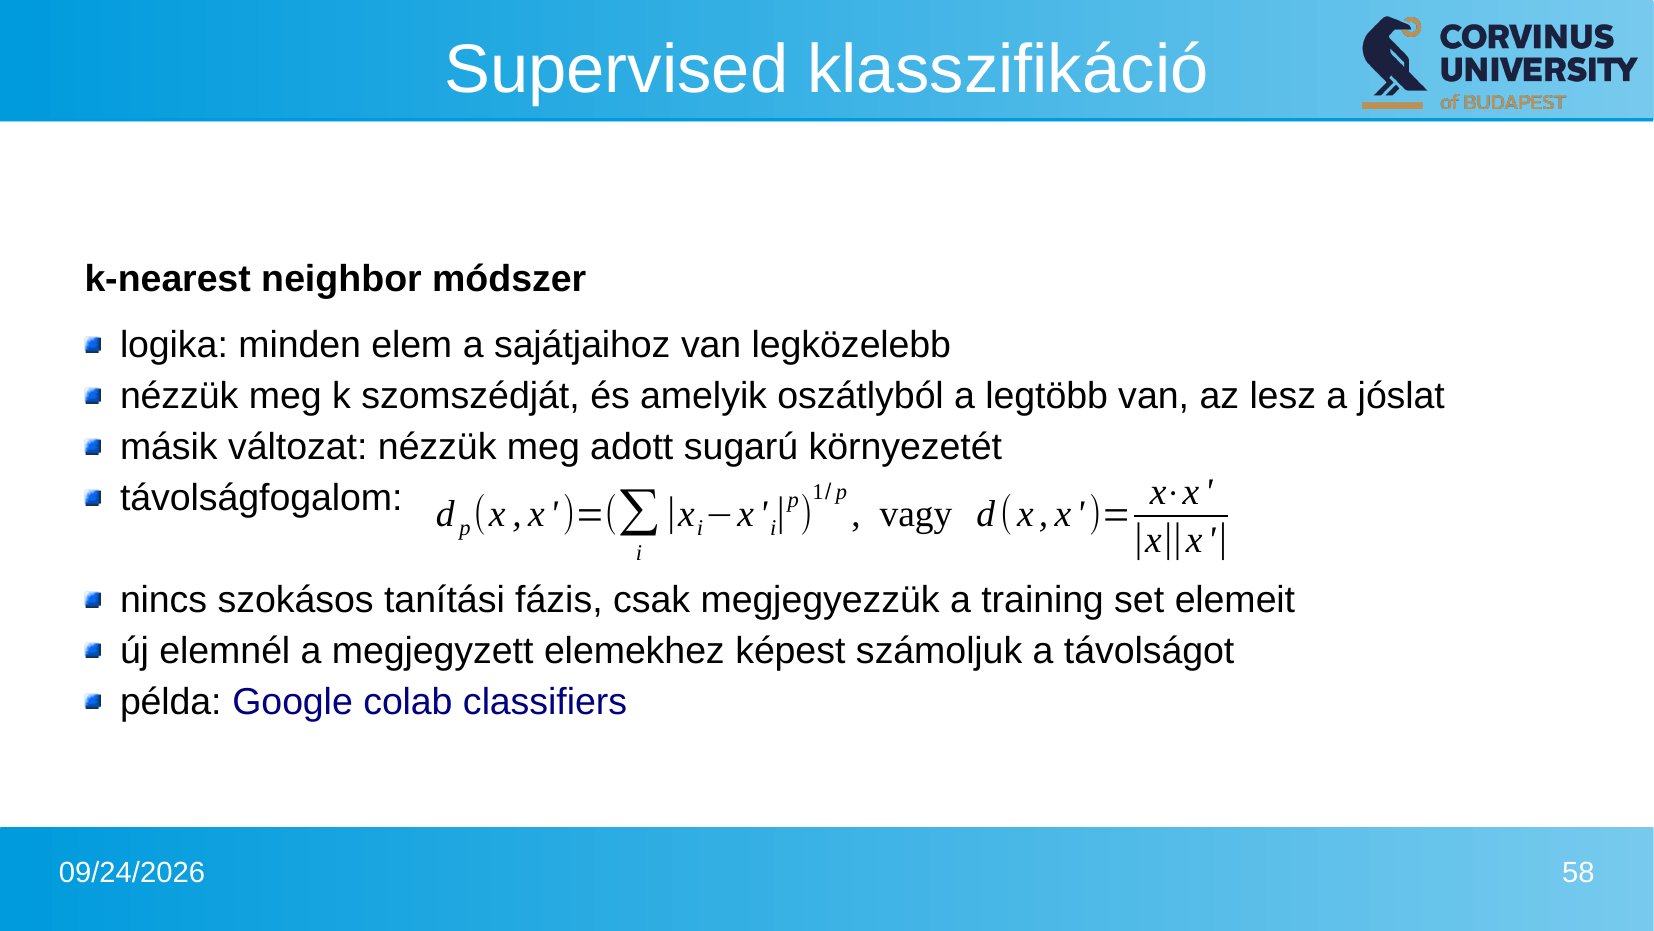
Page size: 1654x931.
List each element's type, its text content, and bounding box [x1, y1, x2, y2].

chart [434, 471, 1231, 565]
picture [1362, 16, 1638, 109]
text_box k-nearest neighbor módszer logika: minden elem a sajátjaihoz van legközelebb nézzük meg k szomszédját, és amelyik oszátlyból a legtöbb van, az lesz a jóslat másik változat: nézzük meg adott sugarú környezetét távolságfogalom: nincs szokásos tanítási fázis, csak megjegyezzük a training set elemeit új elemnél a megjegyzett elemekhez képest számoljuk a távolságot példa: Google colab classifiers [69, 250, 1549, 730]
title Supervised klasszifikáció [59, 29, 1362, 108]
